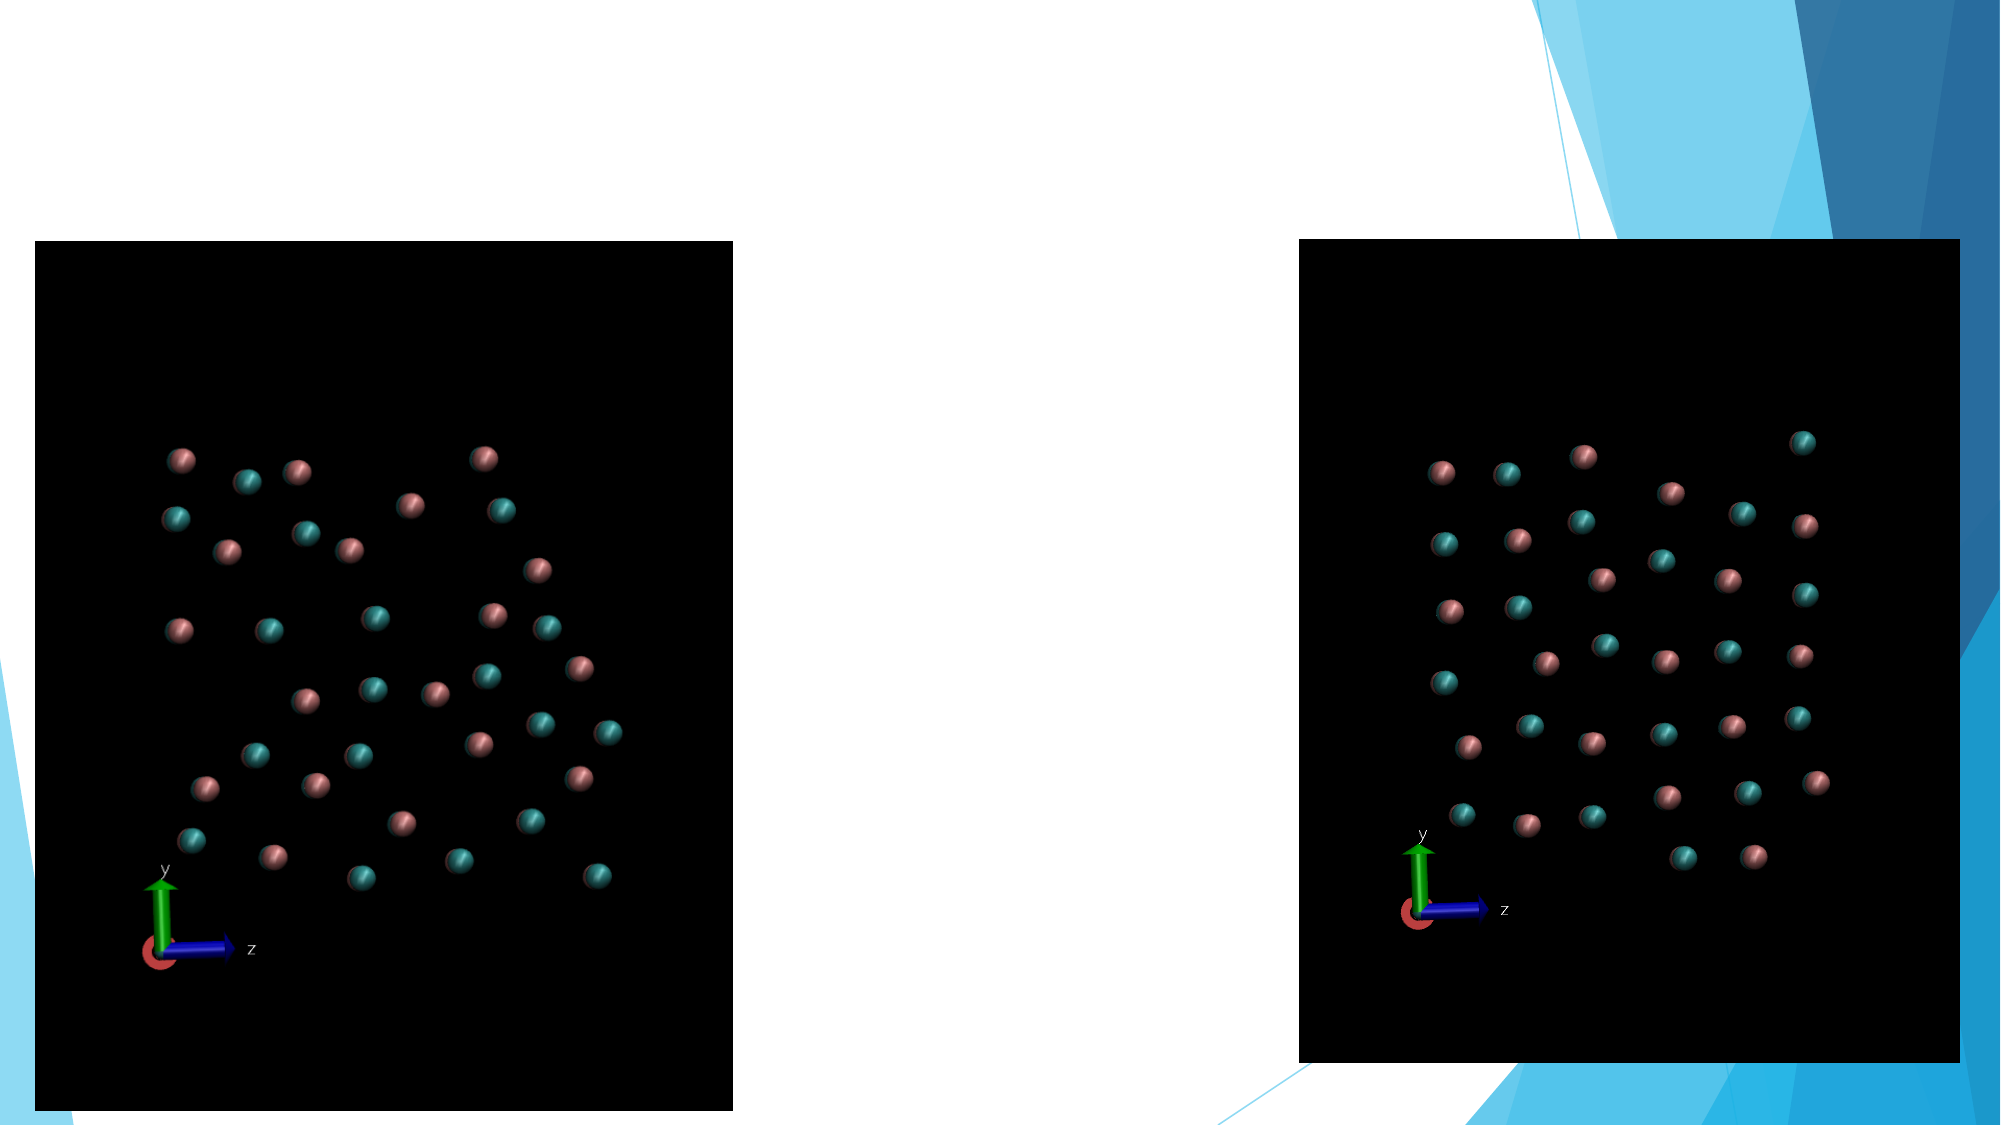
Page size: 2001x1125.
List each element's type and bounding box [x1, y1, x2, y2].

picture [35, 241, 733, 1111]
picture [1299, 239, 1960, 1063]
